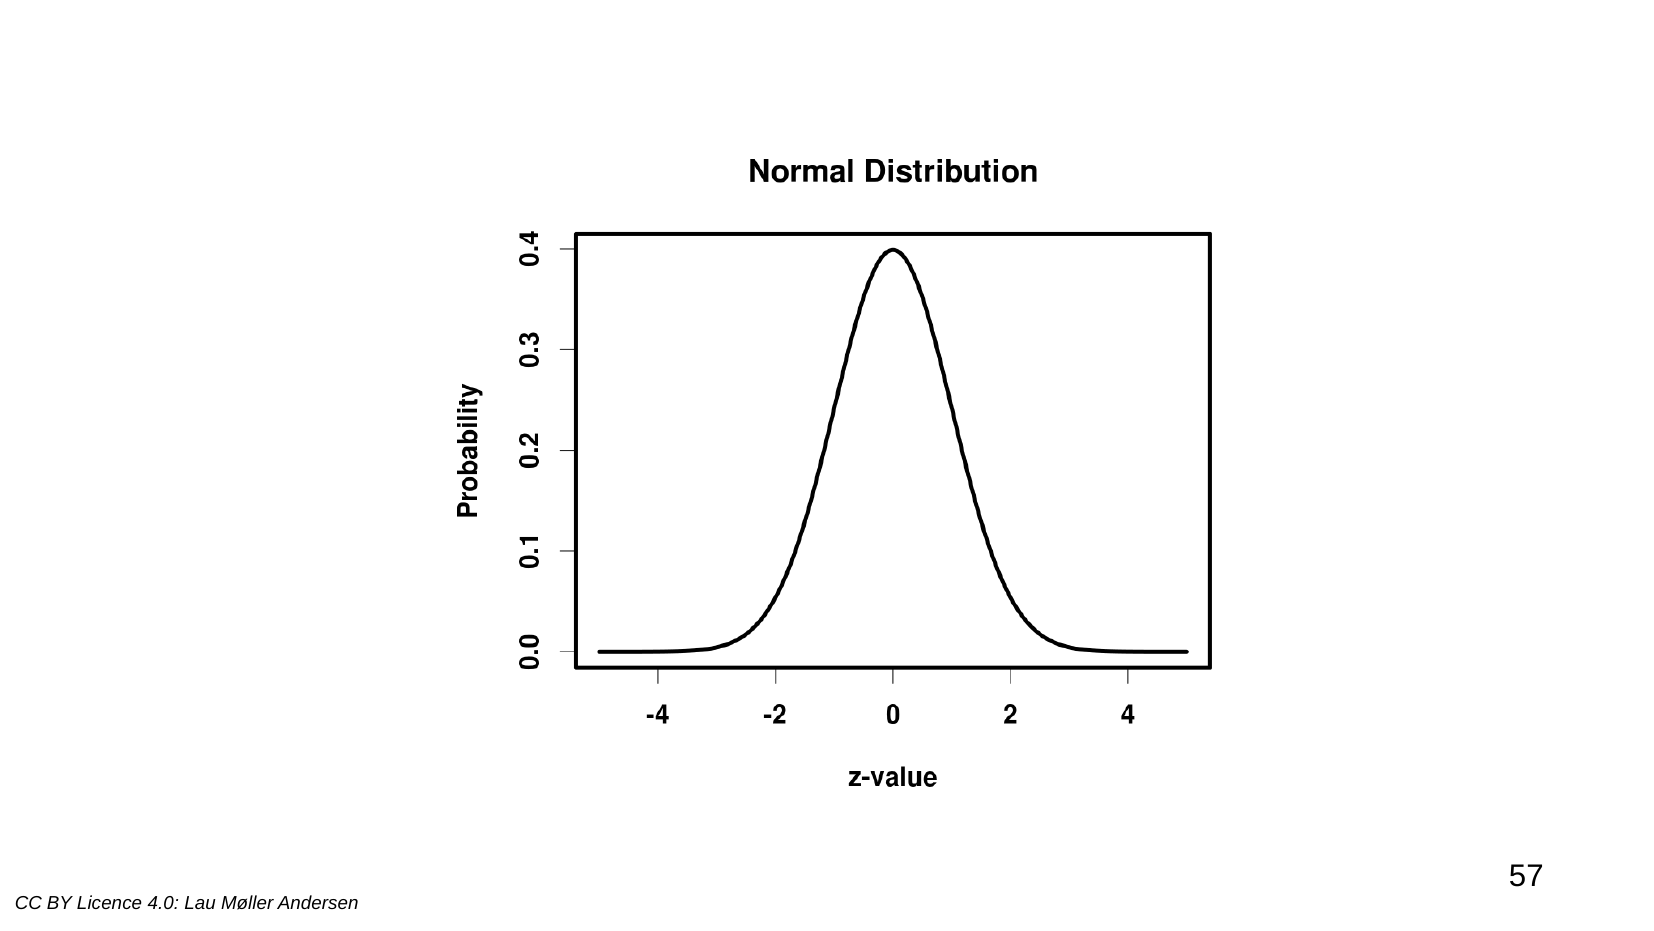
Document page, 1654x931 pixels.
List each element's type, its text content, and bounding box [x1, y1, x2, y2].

text_box CC BY Licence 4.0: Lau Møller Andersen [0, 885, 387, 921]
picture [448, 106, 1275, 826]
text_box <nummer> [1494, 850, 1654, 921]
